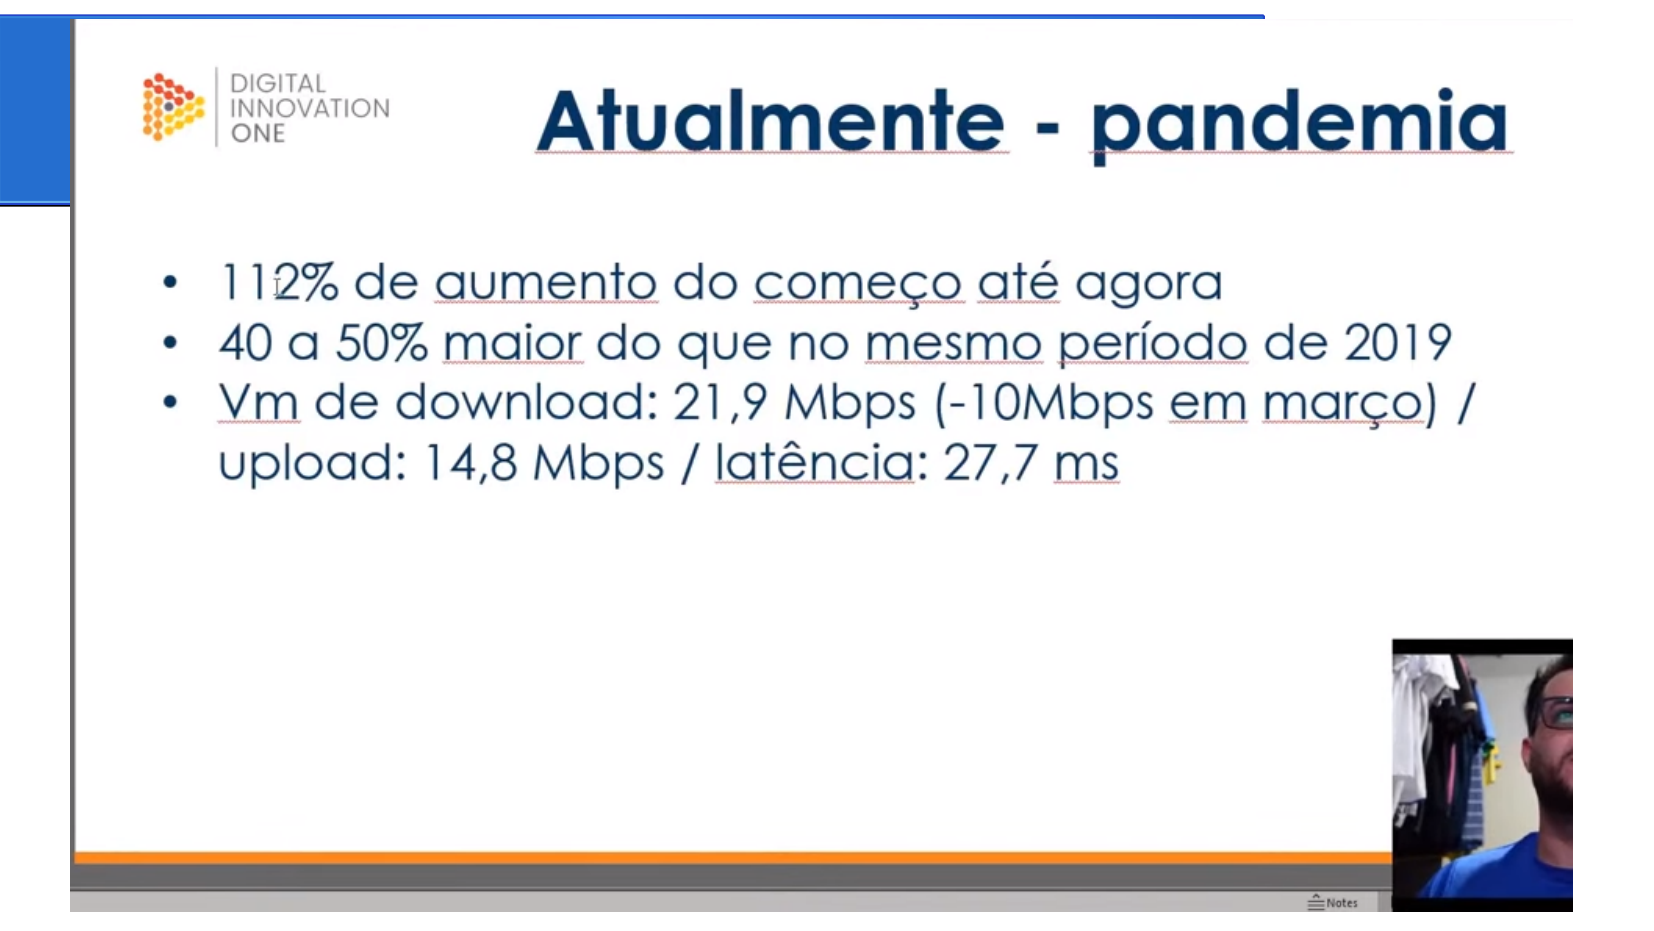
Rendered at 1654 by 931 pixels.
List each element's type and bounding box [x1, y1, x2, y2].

picture [70, 19, 1573, 912]
